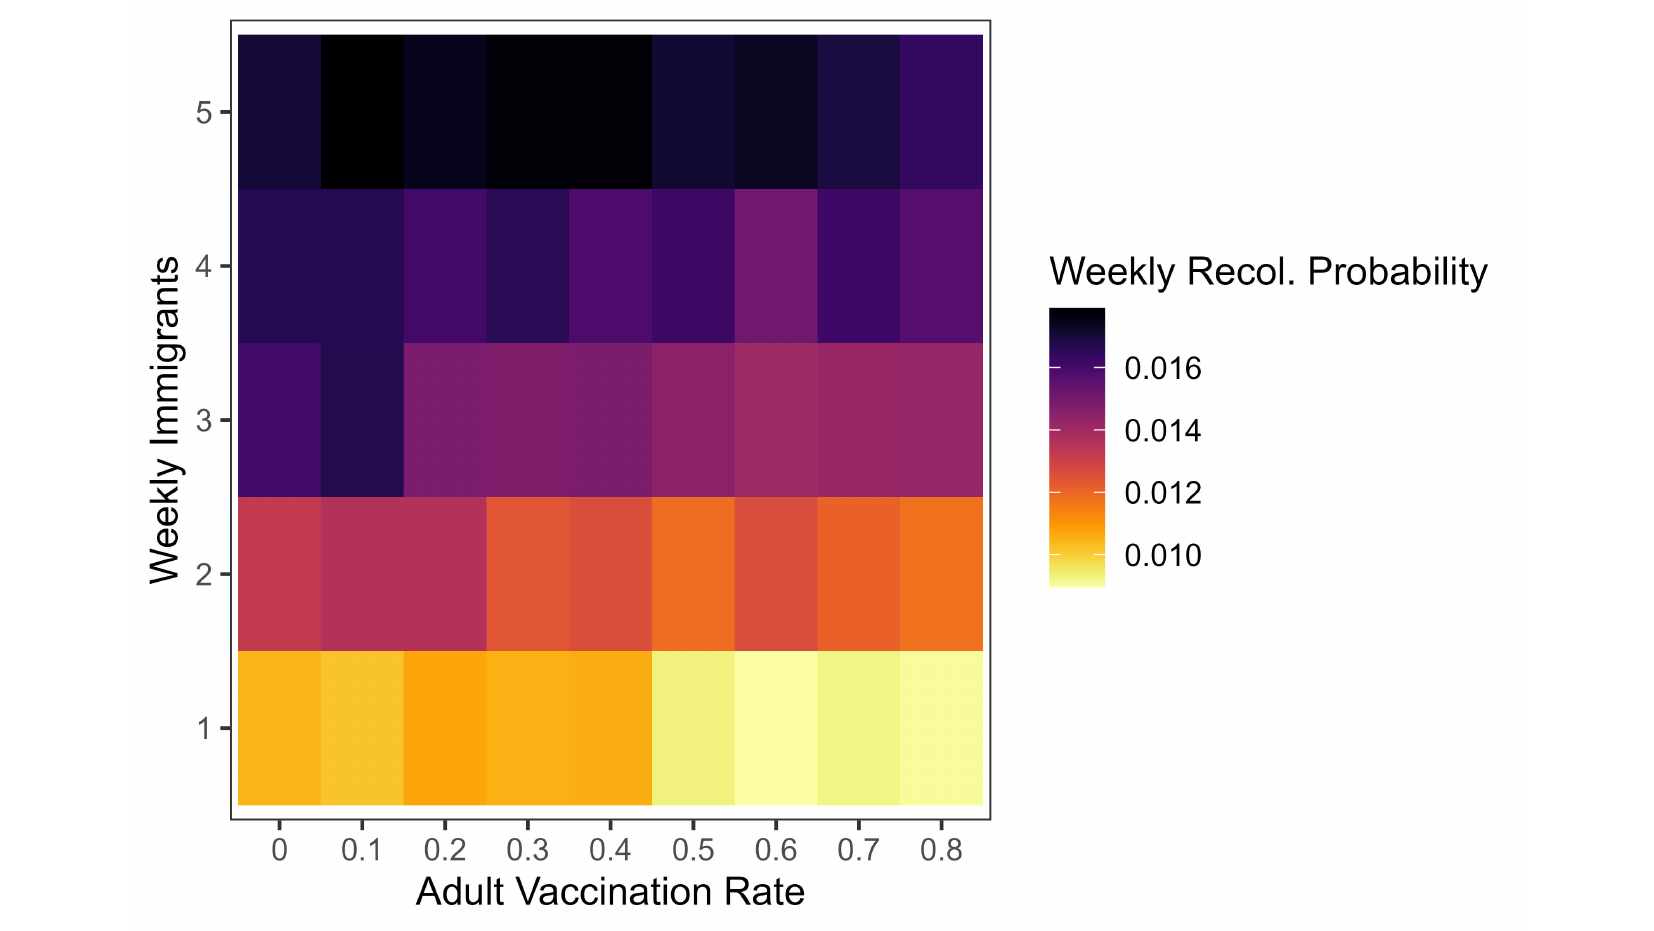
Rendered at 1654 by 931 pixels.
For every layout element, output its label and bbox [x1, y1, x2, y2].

picture [130, 0, 1527, 931]
